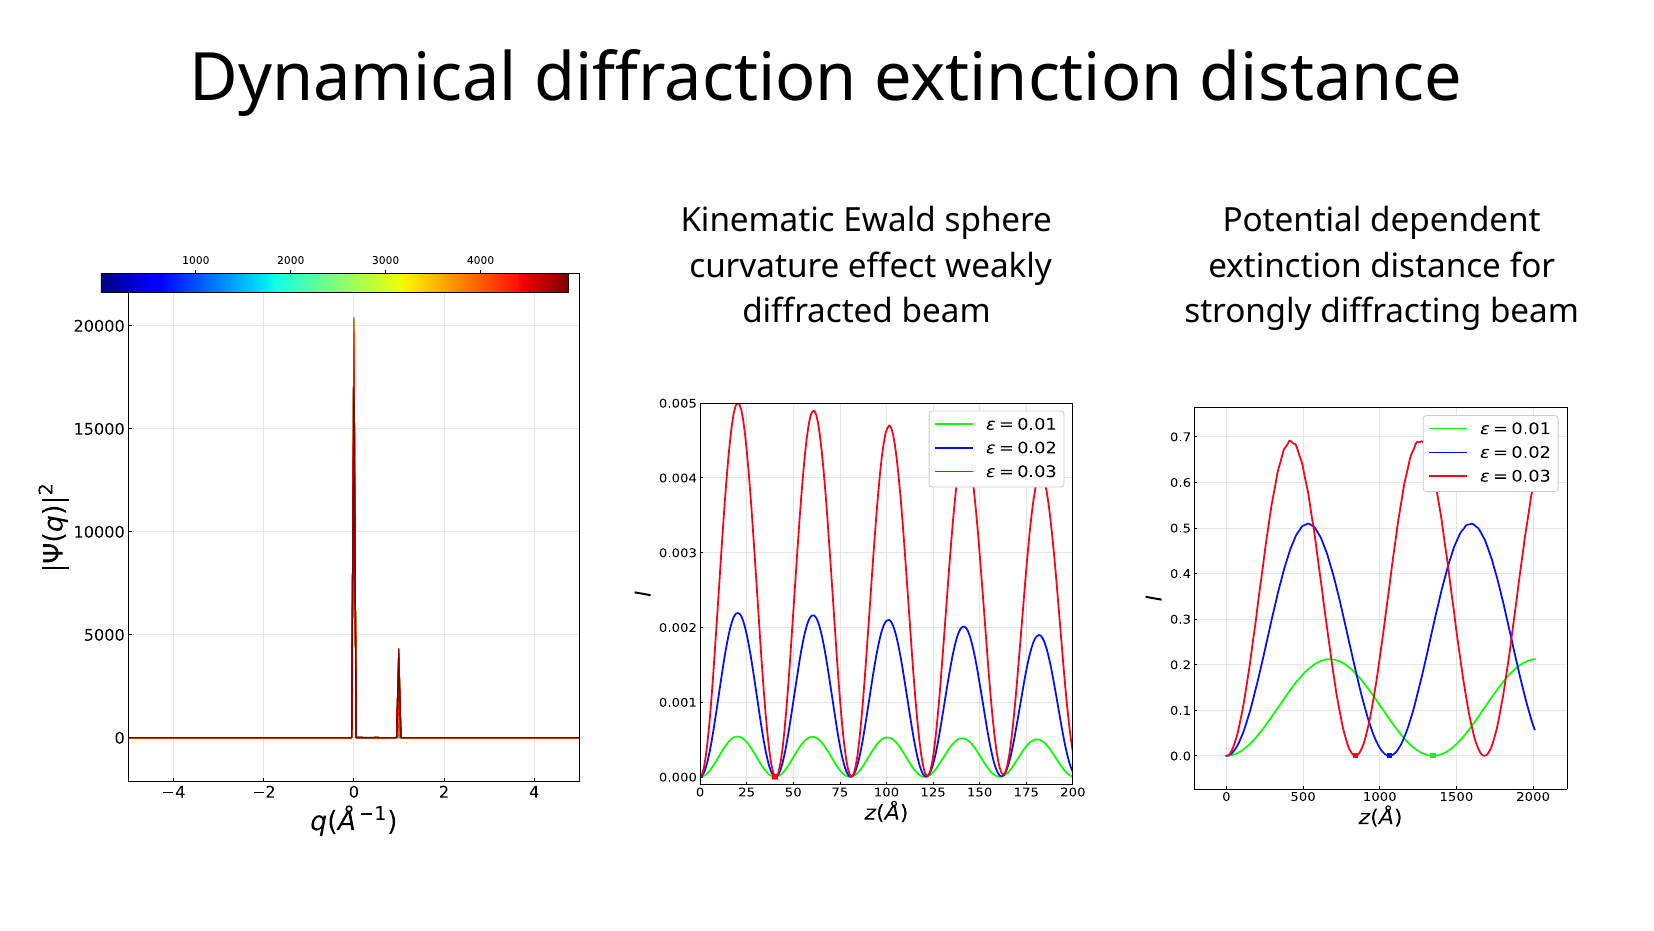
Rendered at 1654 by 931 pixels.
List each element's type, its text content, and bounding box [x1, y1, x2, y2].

text_box Potential dependent extinction distance for strongly diffracting beam [1157, 188, 1607, 338]
picture [1126, 375, 1581, 841]
picture [38, 230, 597, 850]
title Dynamical diffraction extinction distance [0, 4, 1654, 144]
picture [631, 370, 1087, 836]
text_box Kinematic Ewald sphere curvature effect weakly diffracted beam [637, 188, 1105, 367]
